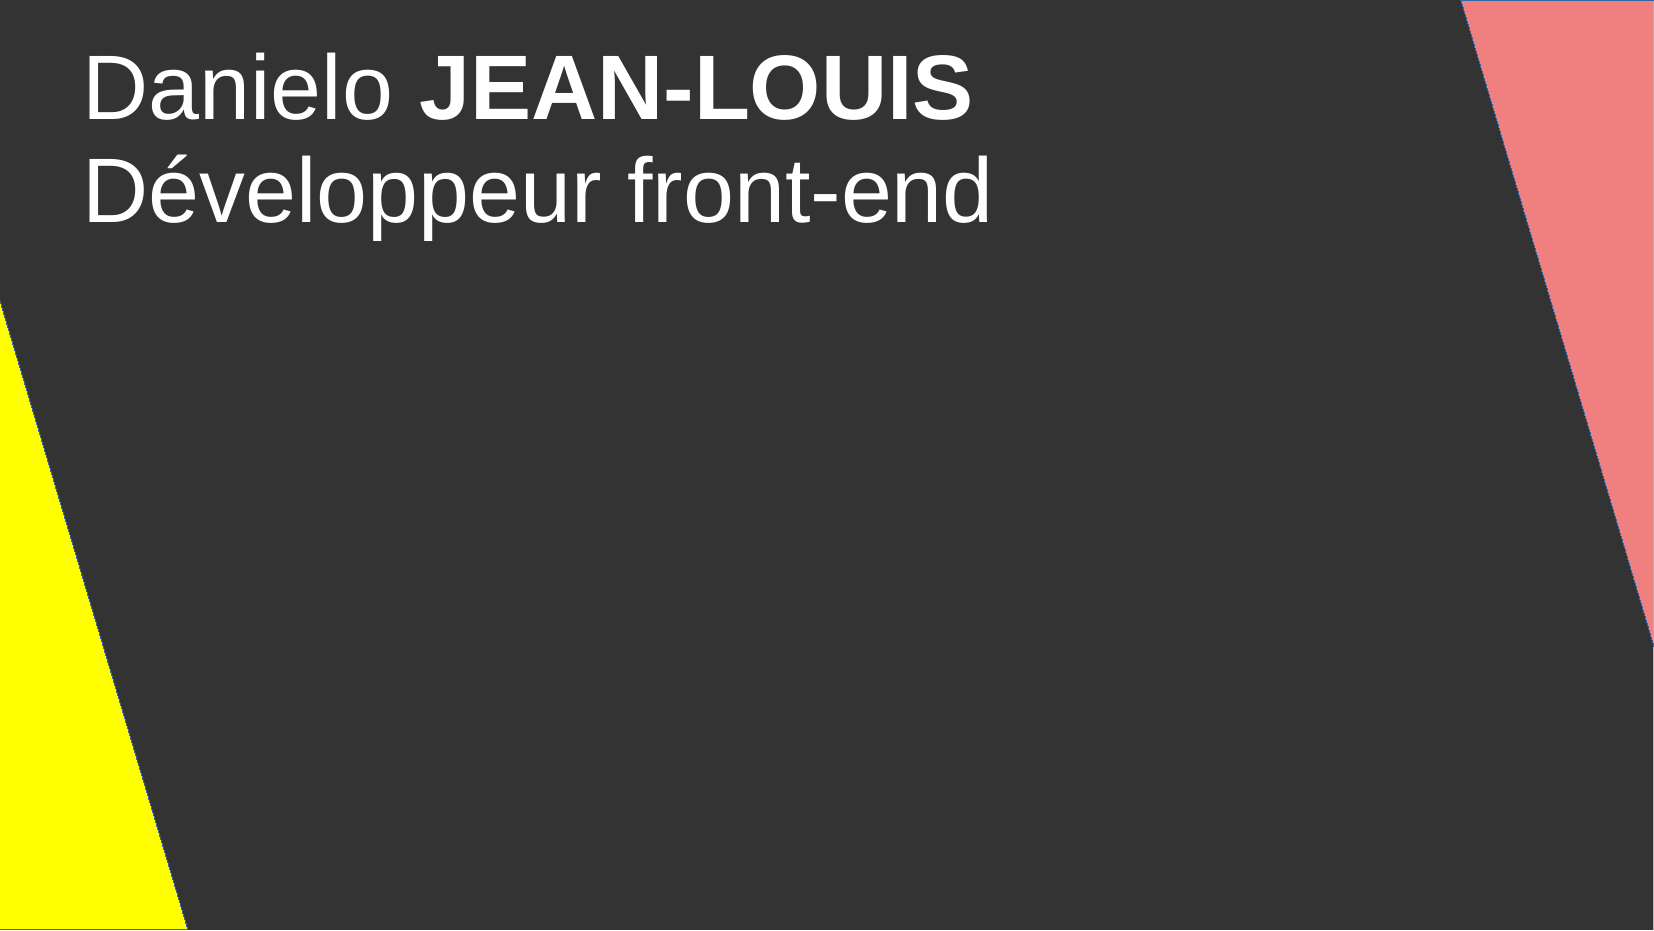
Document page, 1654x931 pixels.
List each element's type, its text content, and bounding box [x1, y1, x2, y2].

text_box [1460, 0, 1654, 647]
subtitle Danielo JEAN-LOUIS Développeur front-end [82, 36, 1571, 758]
text_box [0, 300, 188, 930]
